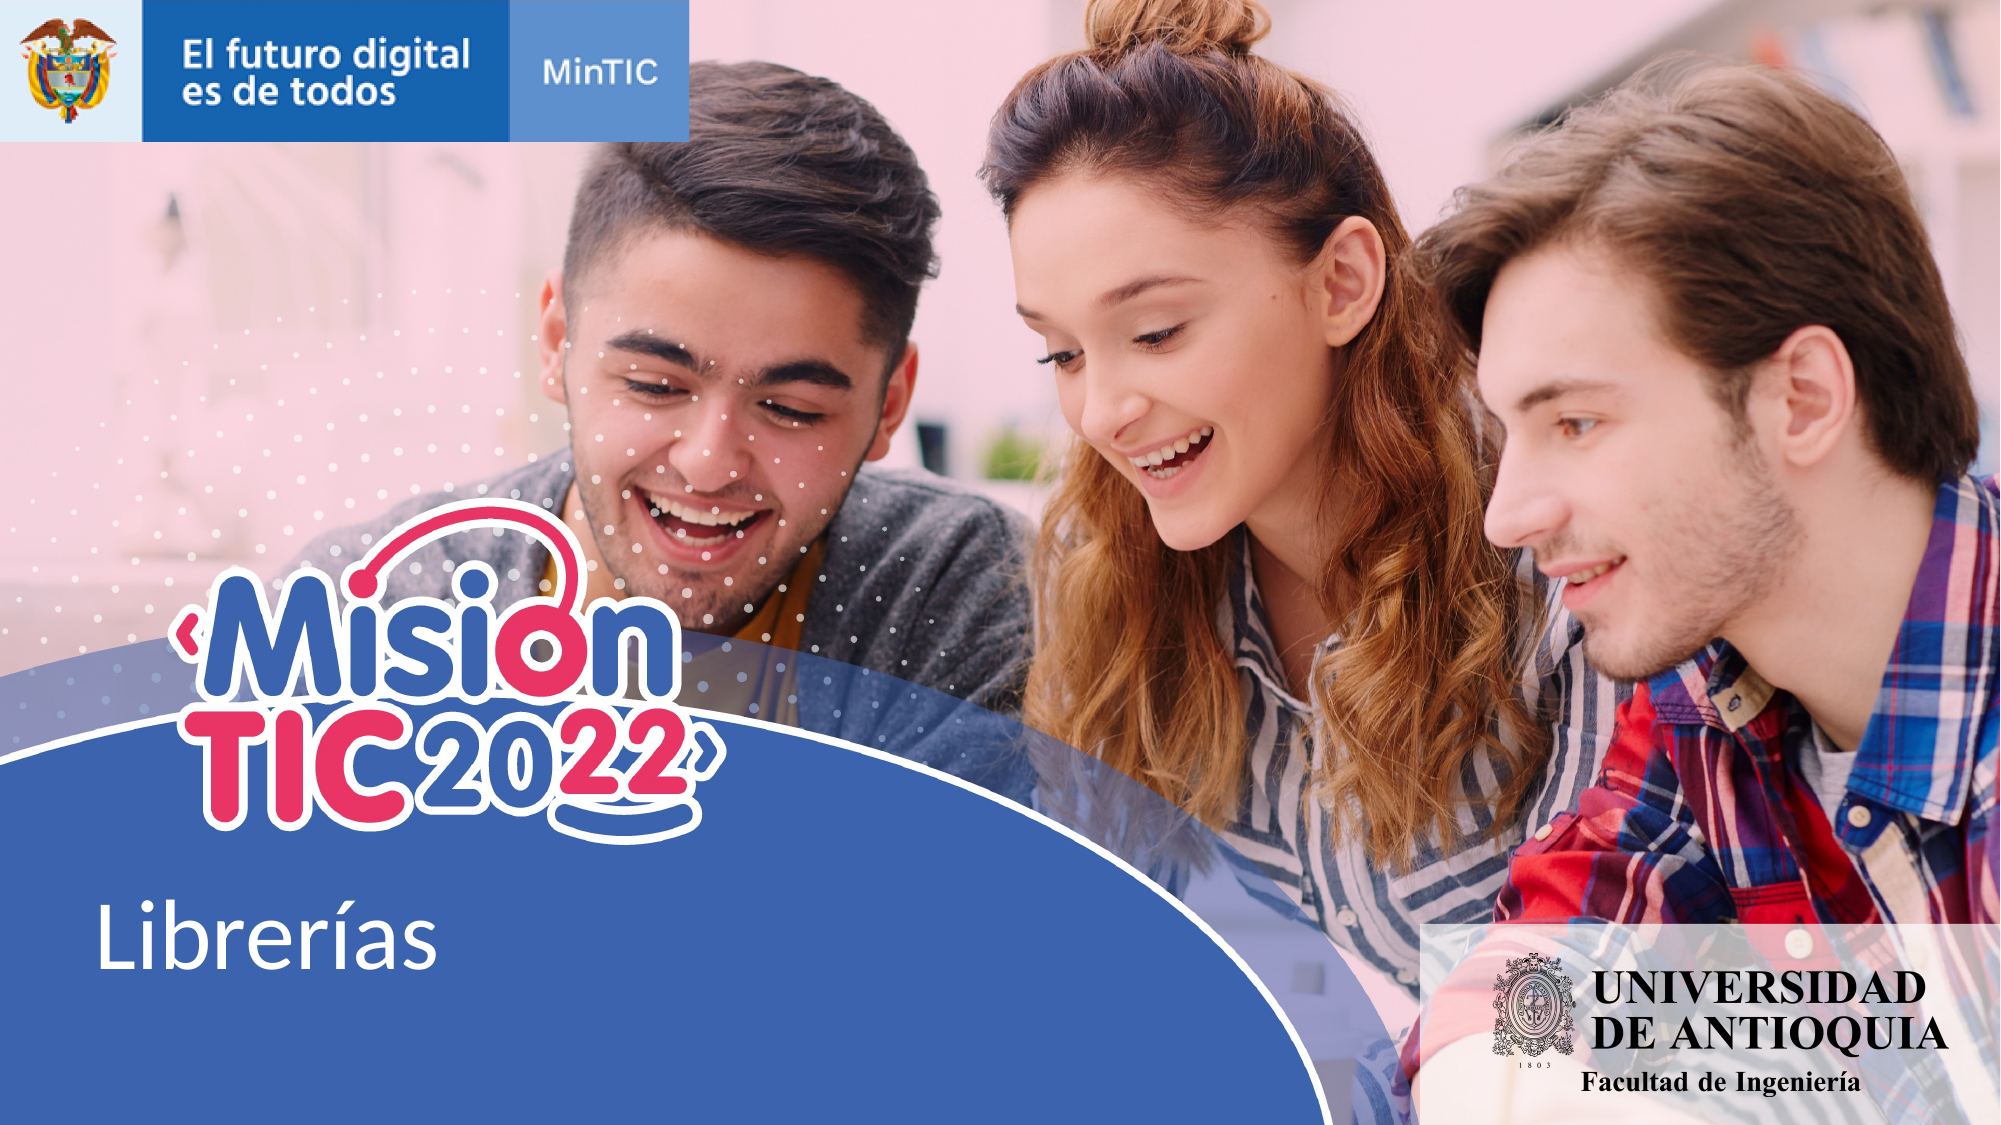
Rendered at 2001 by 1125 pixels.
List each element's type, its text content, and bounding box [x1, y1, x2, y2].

picture [0, 0, 2001, 1125]
title Librerías [79, 875, 926, 995]
picture [1421, 925, 2001, 1125]
